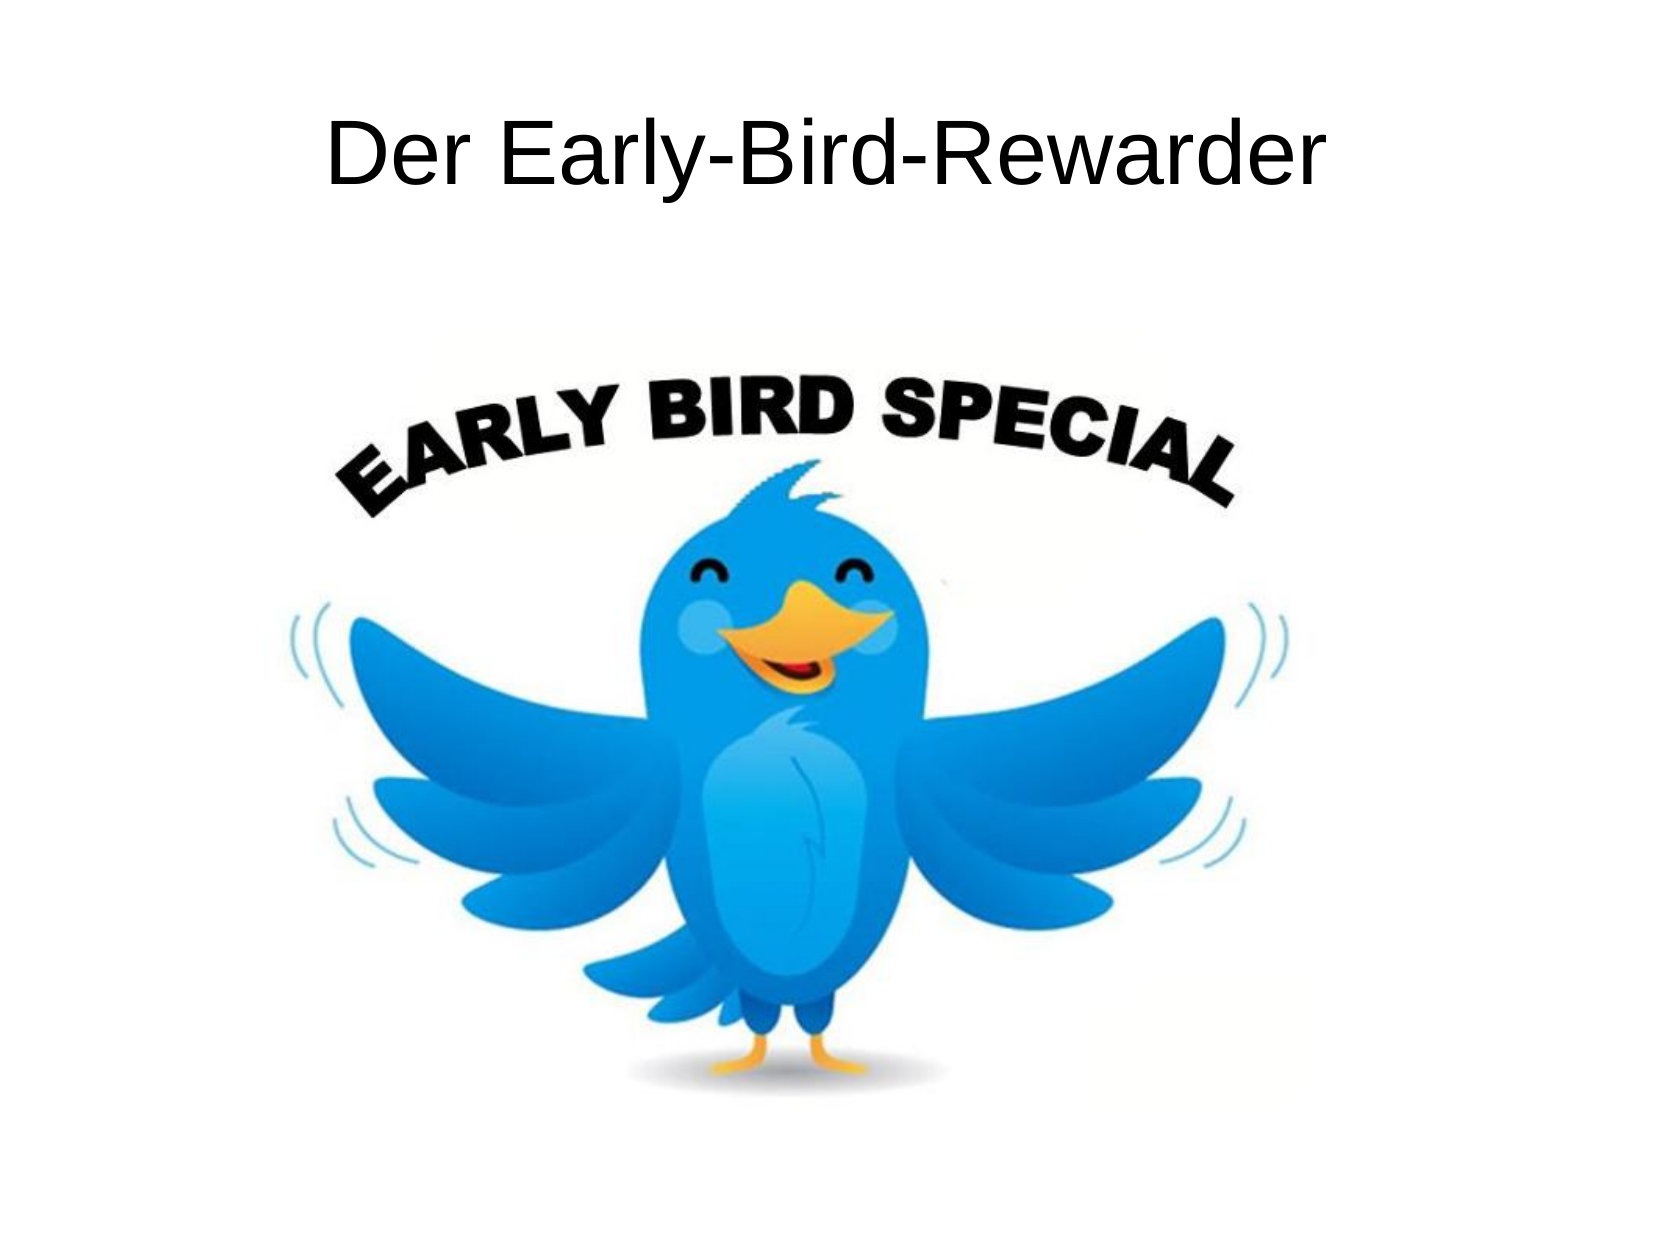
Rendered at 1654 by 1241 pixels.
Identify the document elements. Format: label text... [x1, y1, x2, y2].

picture [165, 307, 1415, 1141]
title Der Early-Bird-Rewarder [82, 49, 1571, 257]
